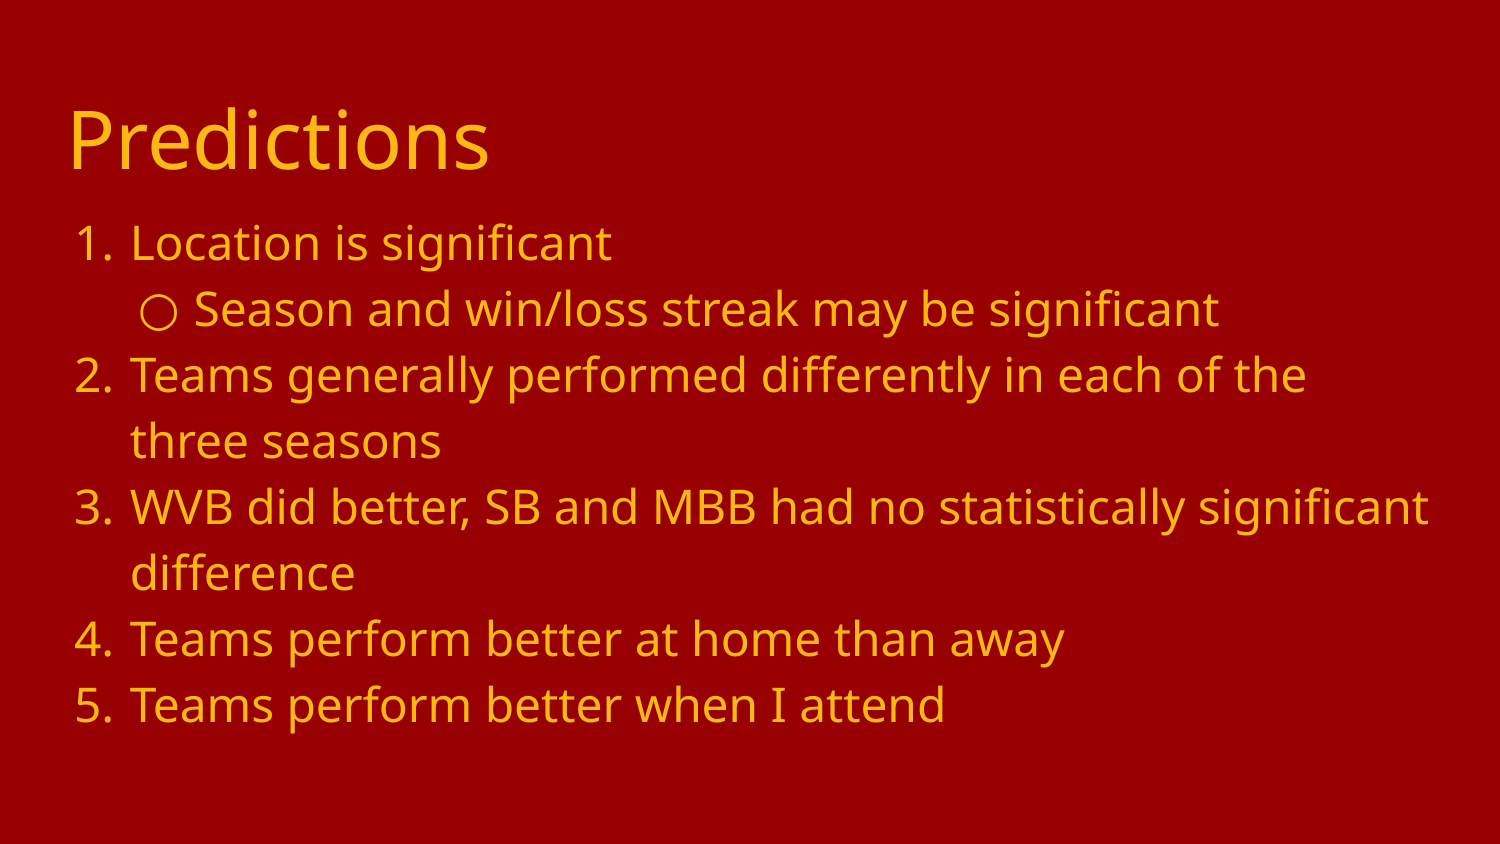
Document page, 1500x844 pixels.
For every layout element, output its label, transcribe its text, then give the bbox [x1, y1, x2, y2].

list Location is significant Season and win/loss streak may be significant Teams generally performed differently in each of the three seasons WVB did better, SB and MBB had no statistically significant difference Teams perform better at home than away Teams perform better when I attend [51, 189, 1449, 750]
title Predictions [51, 72, 1449, 167]
